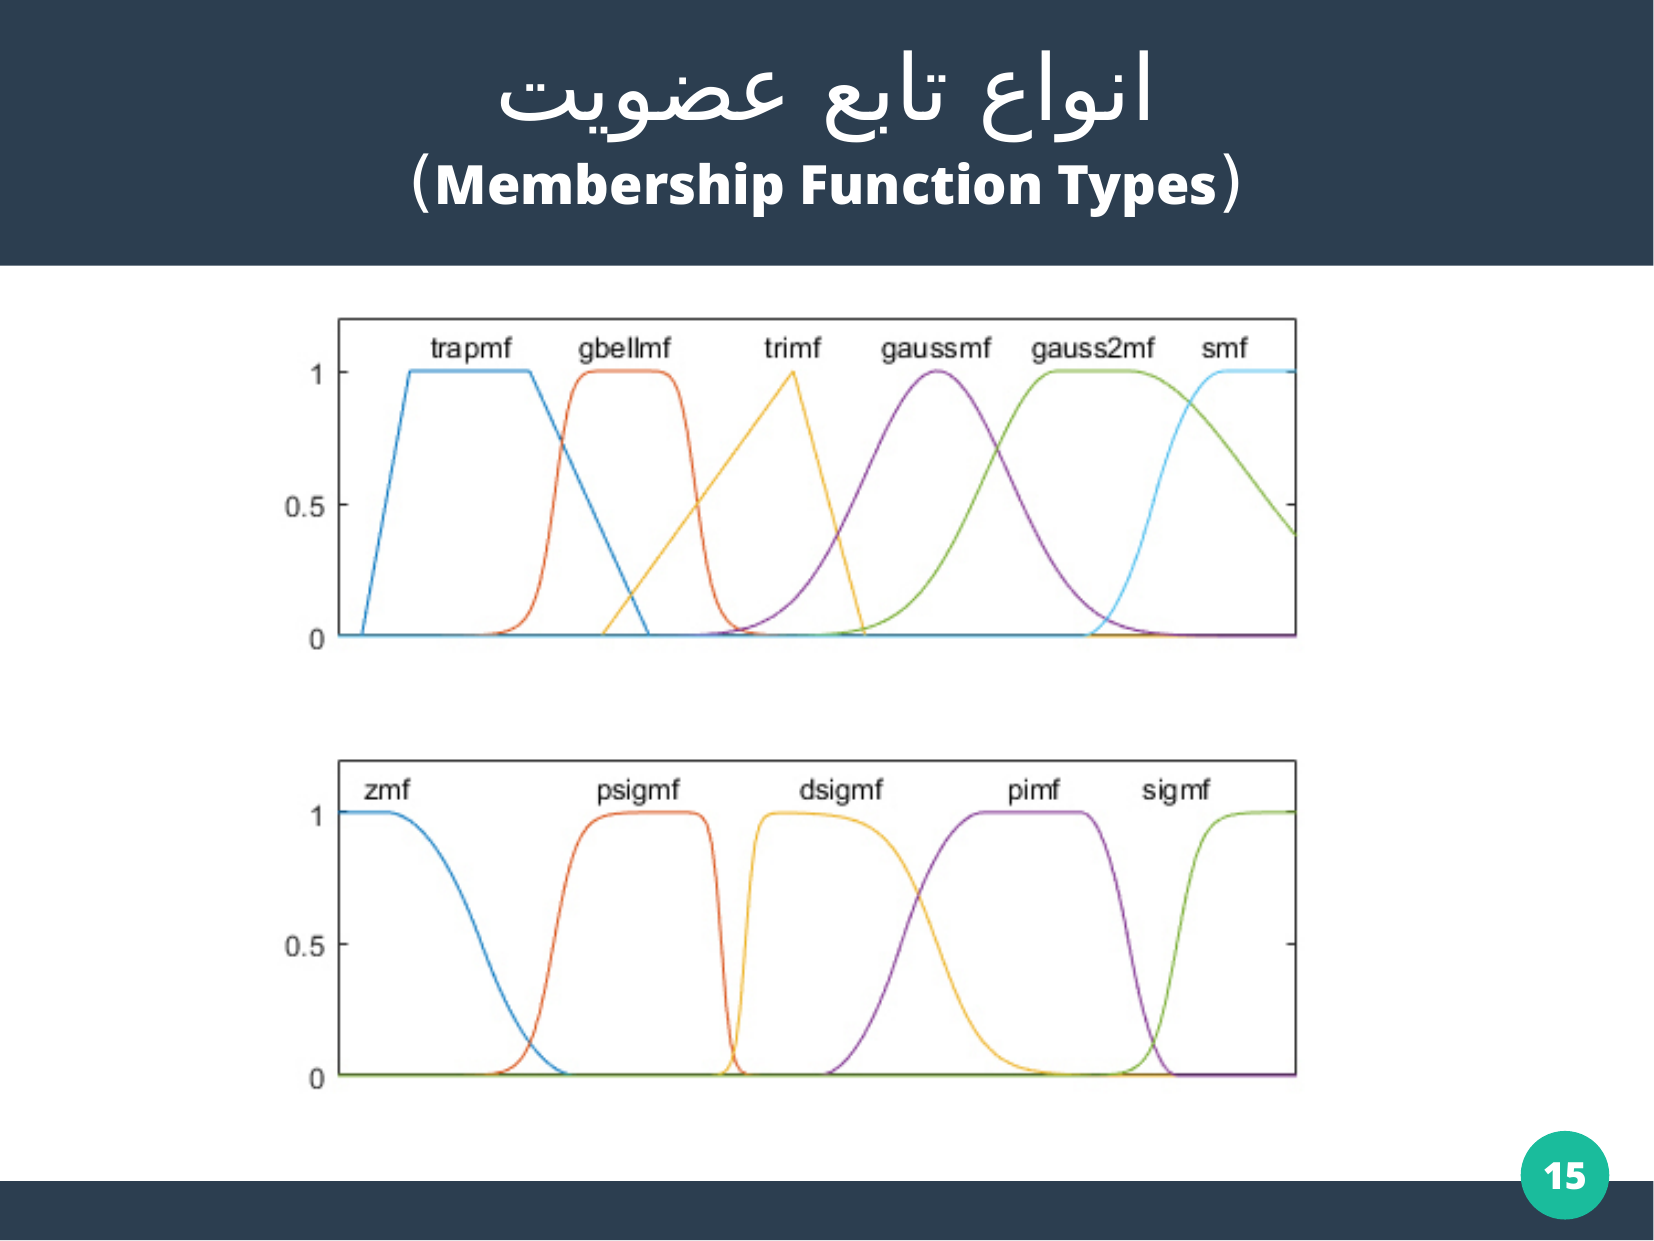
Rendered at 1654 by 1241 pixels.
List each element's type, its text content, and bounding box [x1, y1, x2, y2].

title انواع تابع عضویت (Membership Function Types) [59, 49, 1595, 207]
picture [261, 281, 1335, 1160]
